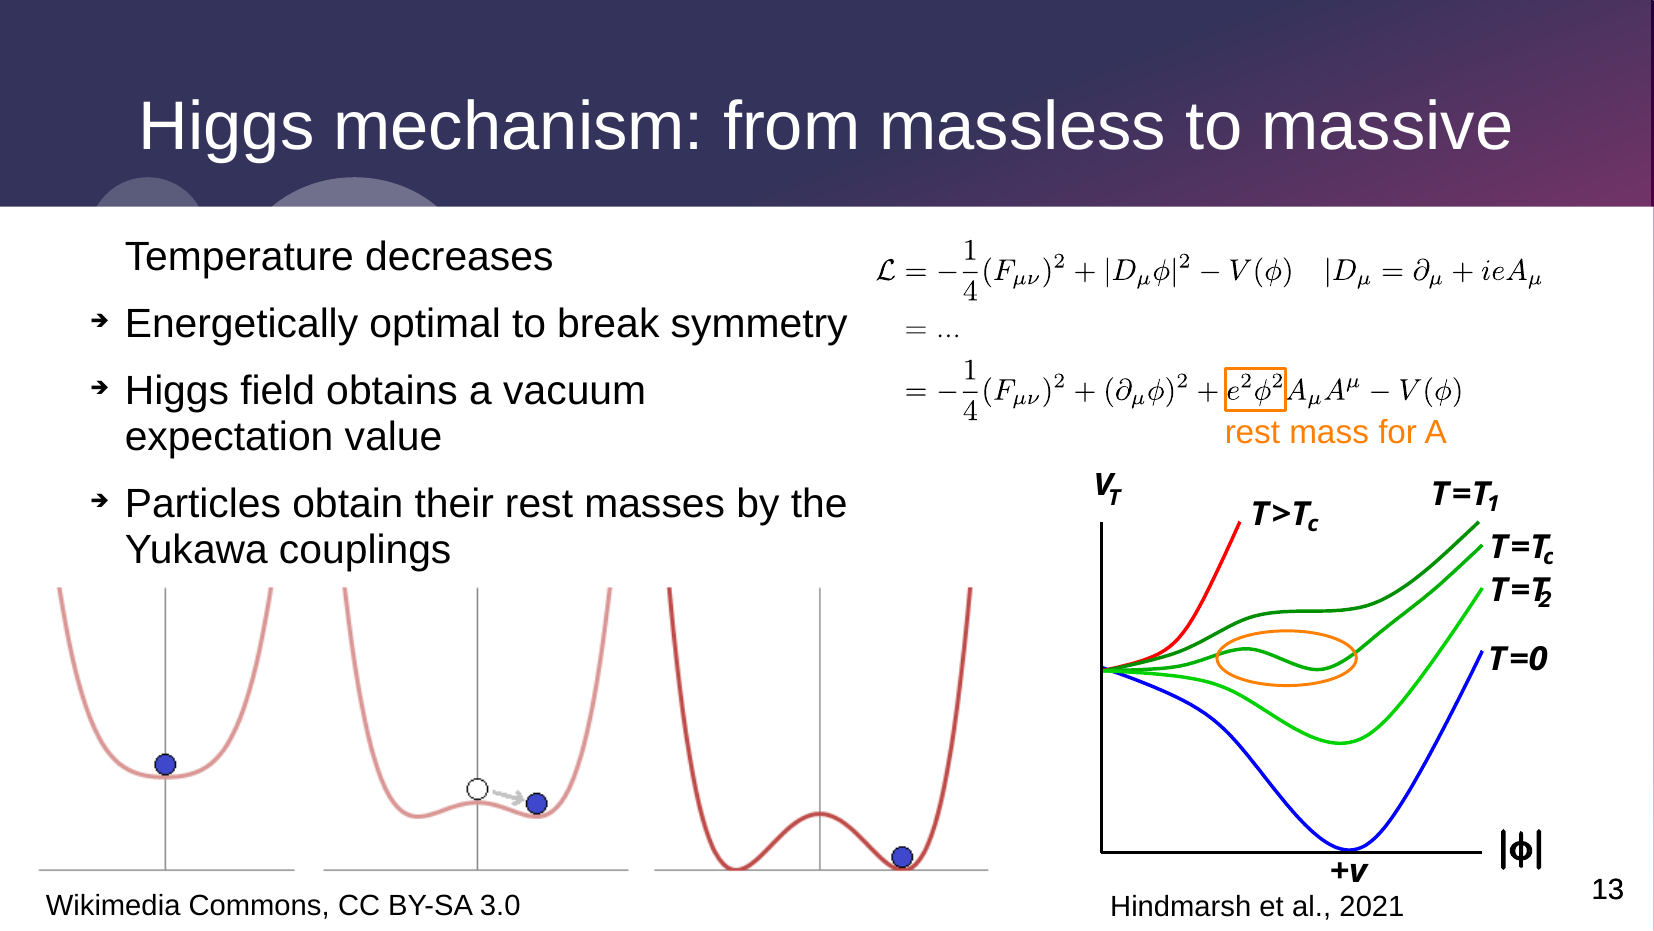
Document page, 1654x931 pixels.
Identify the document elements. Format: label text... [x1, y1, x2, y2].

title Higgs mechanism: from massless to massive [88, 44, 1565, 207]
text_box rest mass for A [1210, 406, 1492, 467]
picture [29, 576, 1000, 887]
text_box Wikimedia Commons, CC BY-SA 3.0 [31, 881, 714, 930]
list Temperature decreases Energetically optimal to break symmetry Higgs field obtains a vacuum expectation value Particles obtain their rest masses by the Yukawa couplings [90, 232, 863, 576]
picture [875, 239, 1542, 421]
picture [1095, 473, 1553, 882]
picture [1227, 370, 1284, 406]
text_box Hindmarsh et al., 2021 [1095, 882, 1596, 931]
